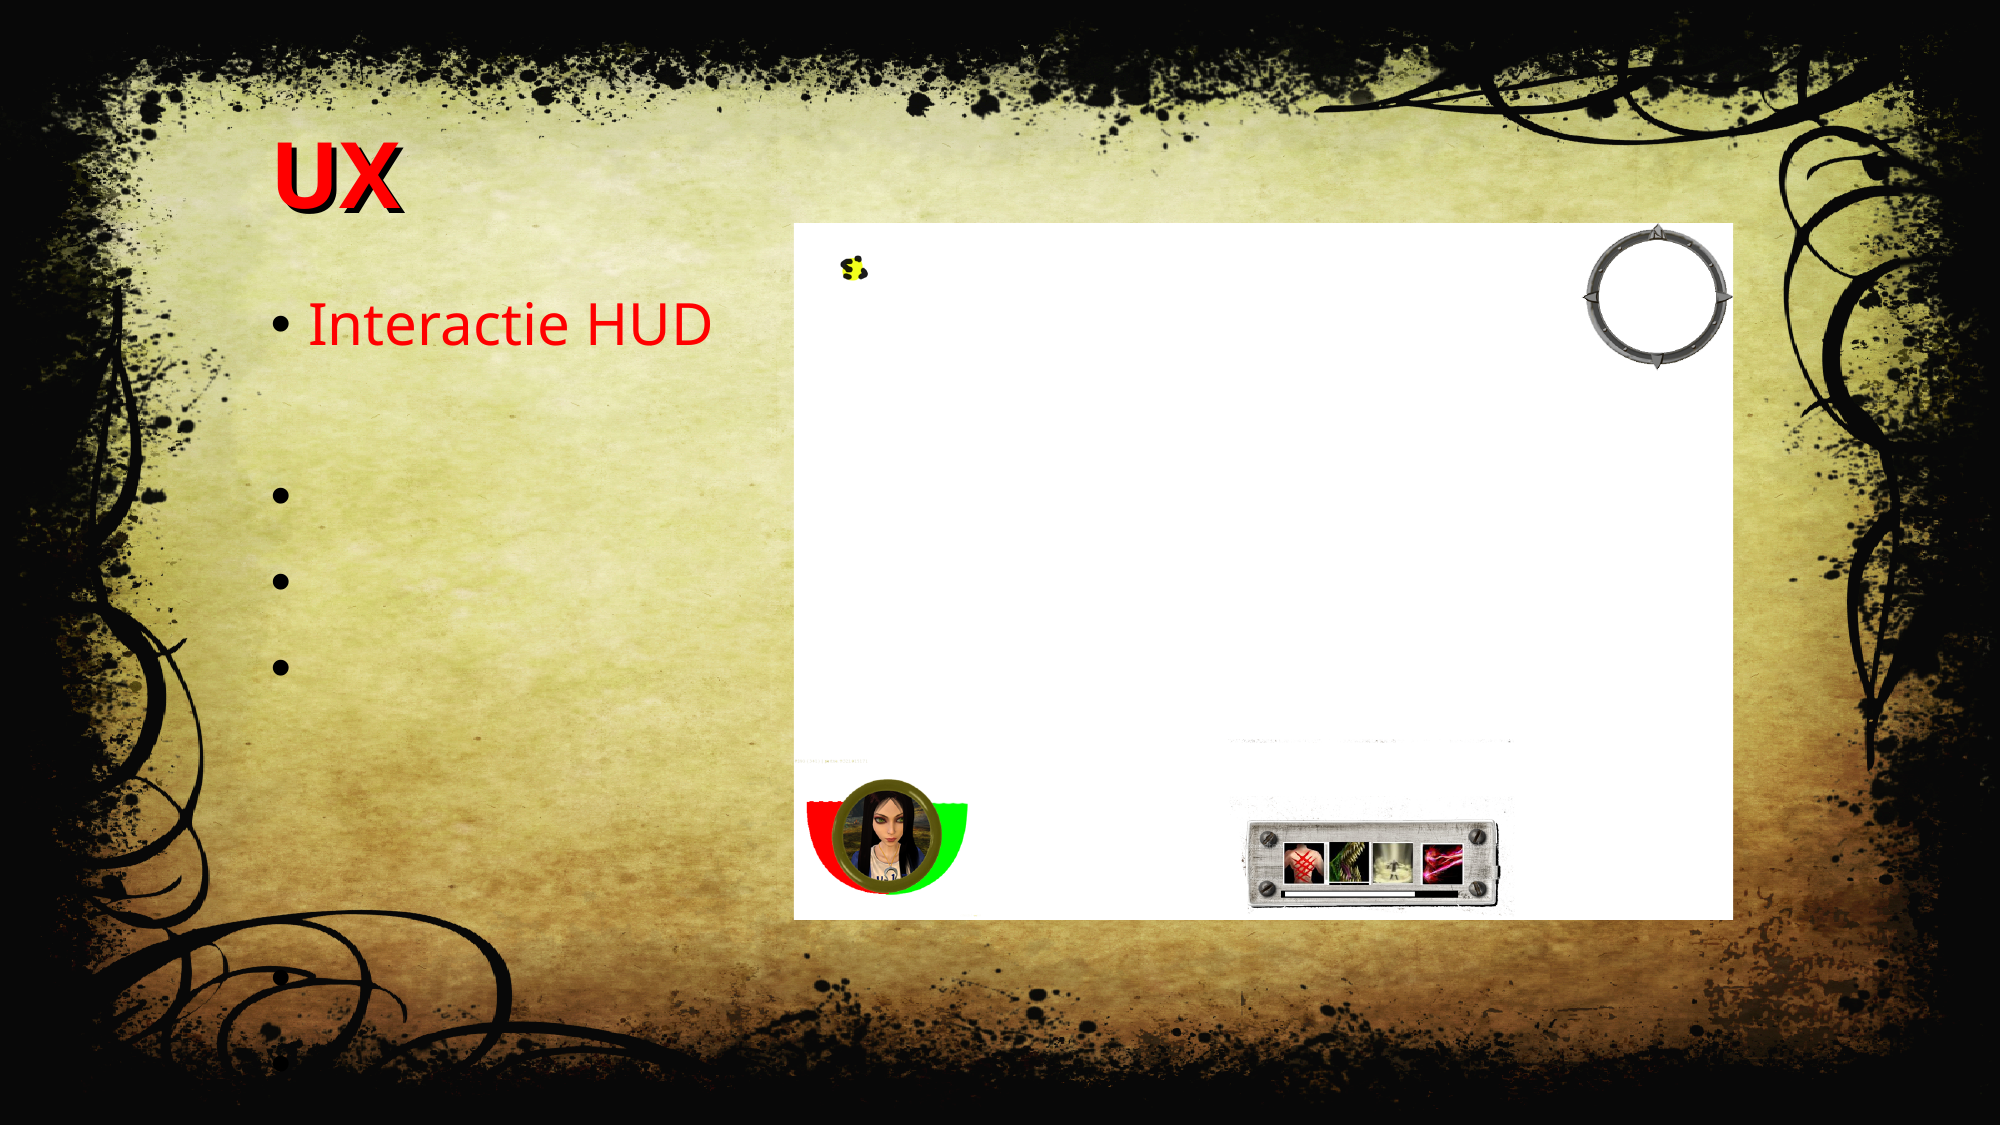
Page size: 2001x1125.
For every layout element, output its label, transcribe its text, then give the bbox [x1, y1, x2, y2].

list Interactie HUD [255, 288, 1981, 1002]
title UX [255, 70, 1981, 288]
chart [793, 223, 1734, 920]
